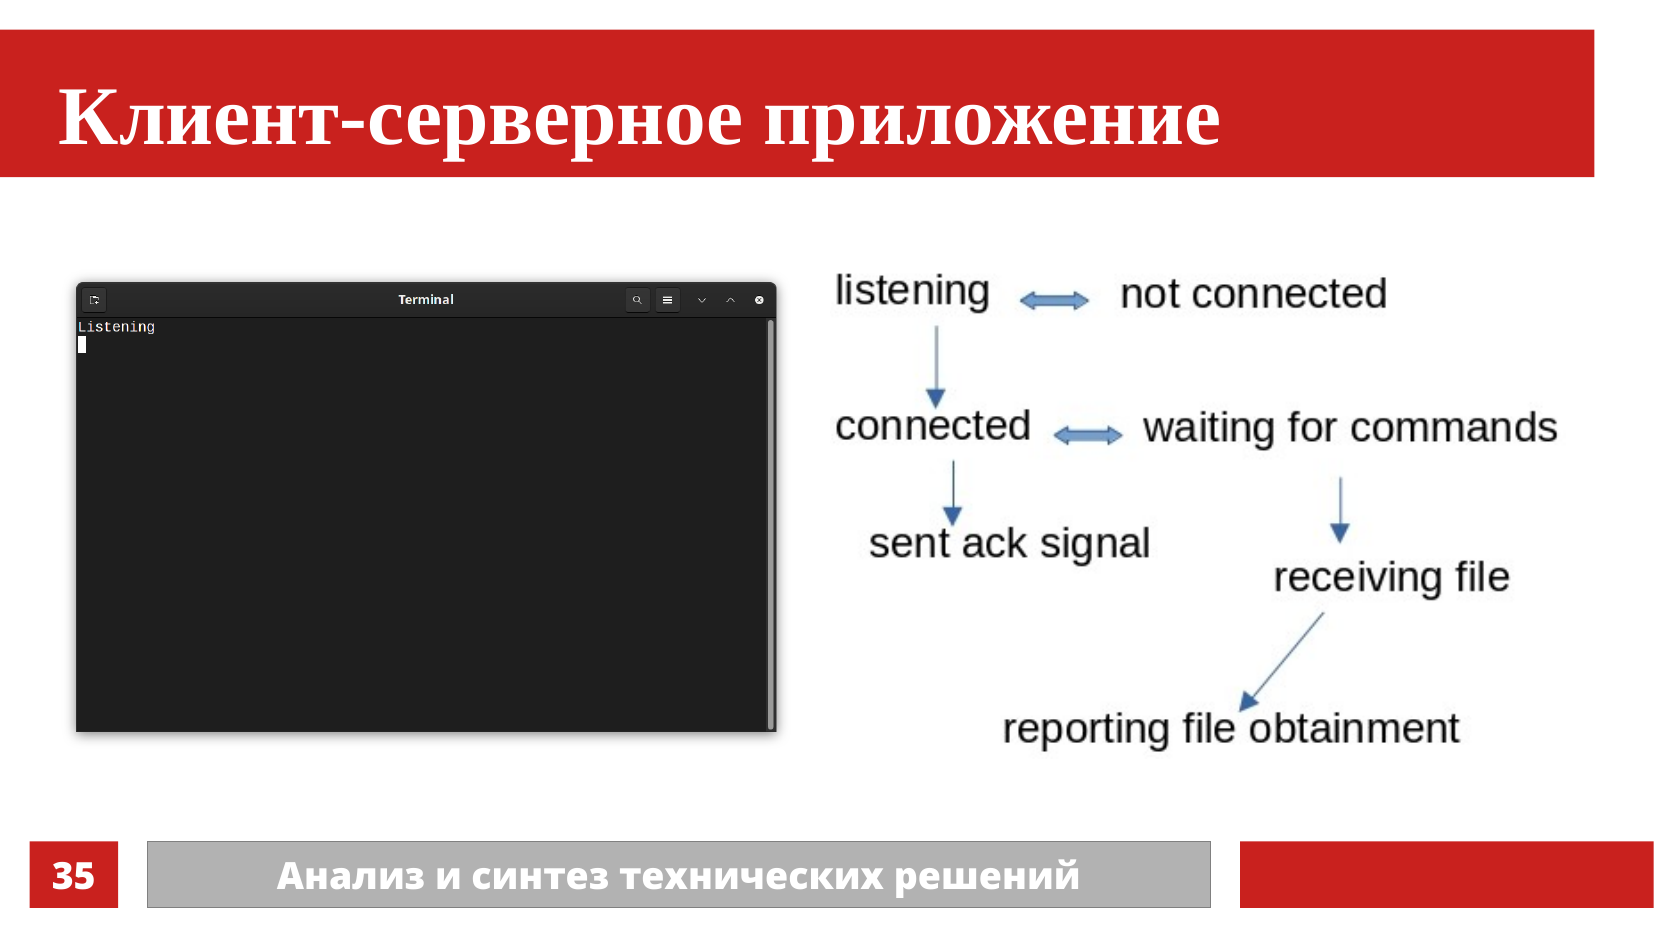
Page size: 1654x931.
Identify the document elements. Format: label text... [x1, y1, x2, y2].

picture [830, 260, 1566, 759]
picture [58, 266, 794, 753]
title Клиент-серверное приложение [59, 44, 1595, 163]
